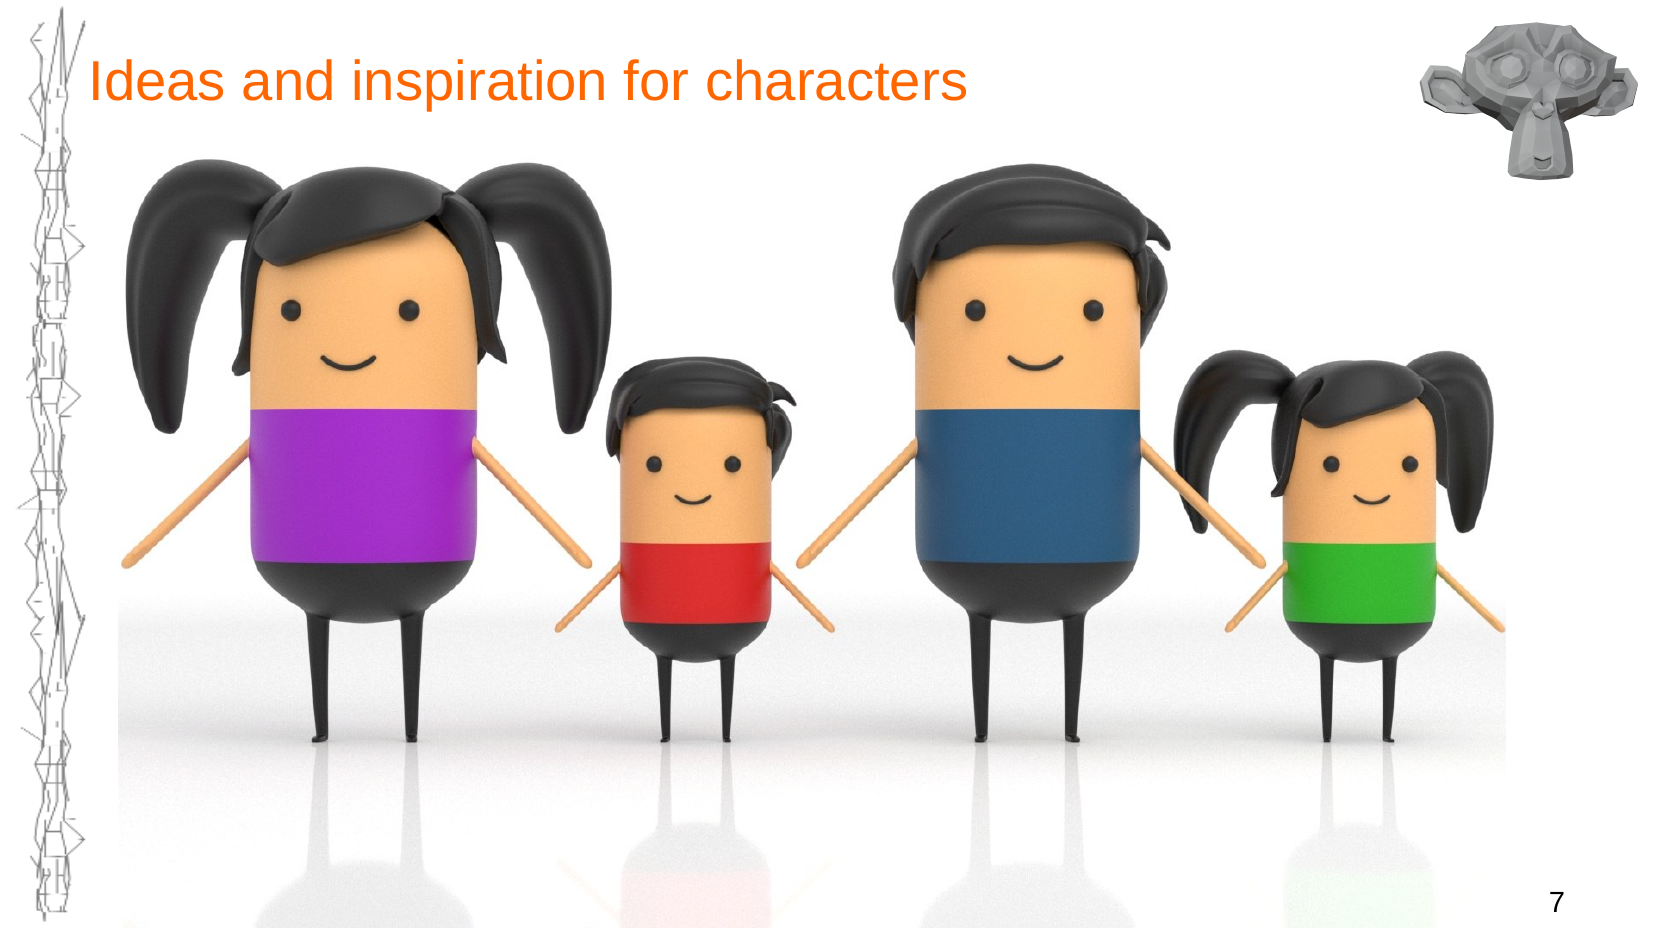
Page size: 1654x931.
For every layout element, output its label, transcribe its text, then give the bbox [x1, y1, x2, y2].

title Ideas and inspiration for characters [88, 29, 1447, 133]
picture [118, 11, 1645, 928]
